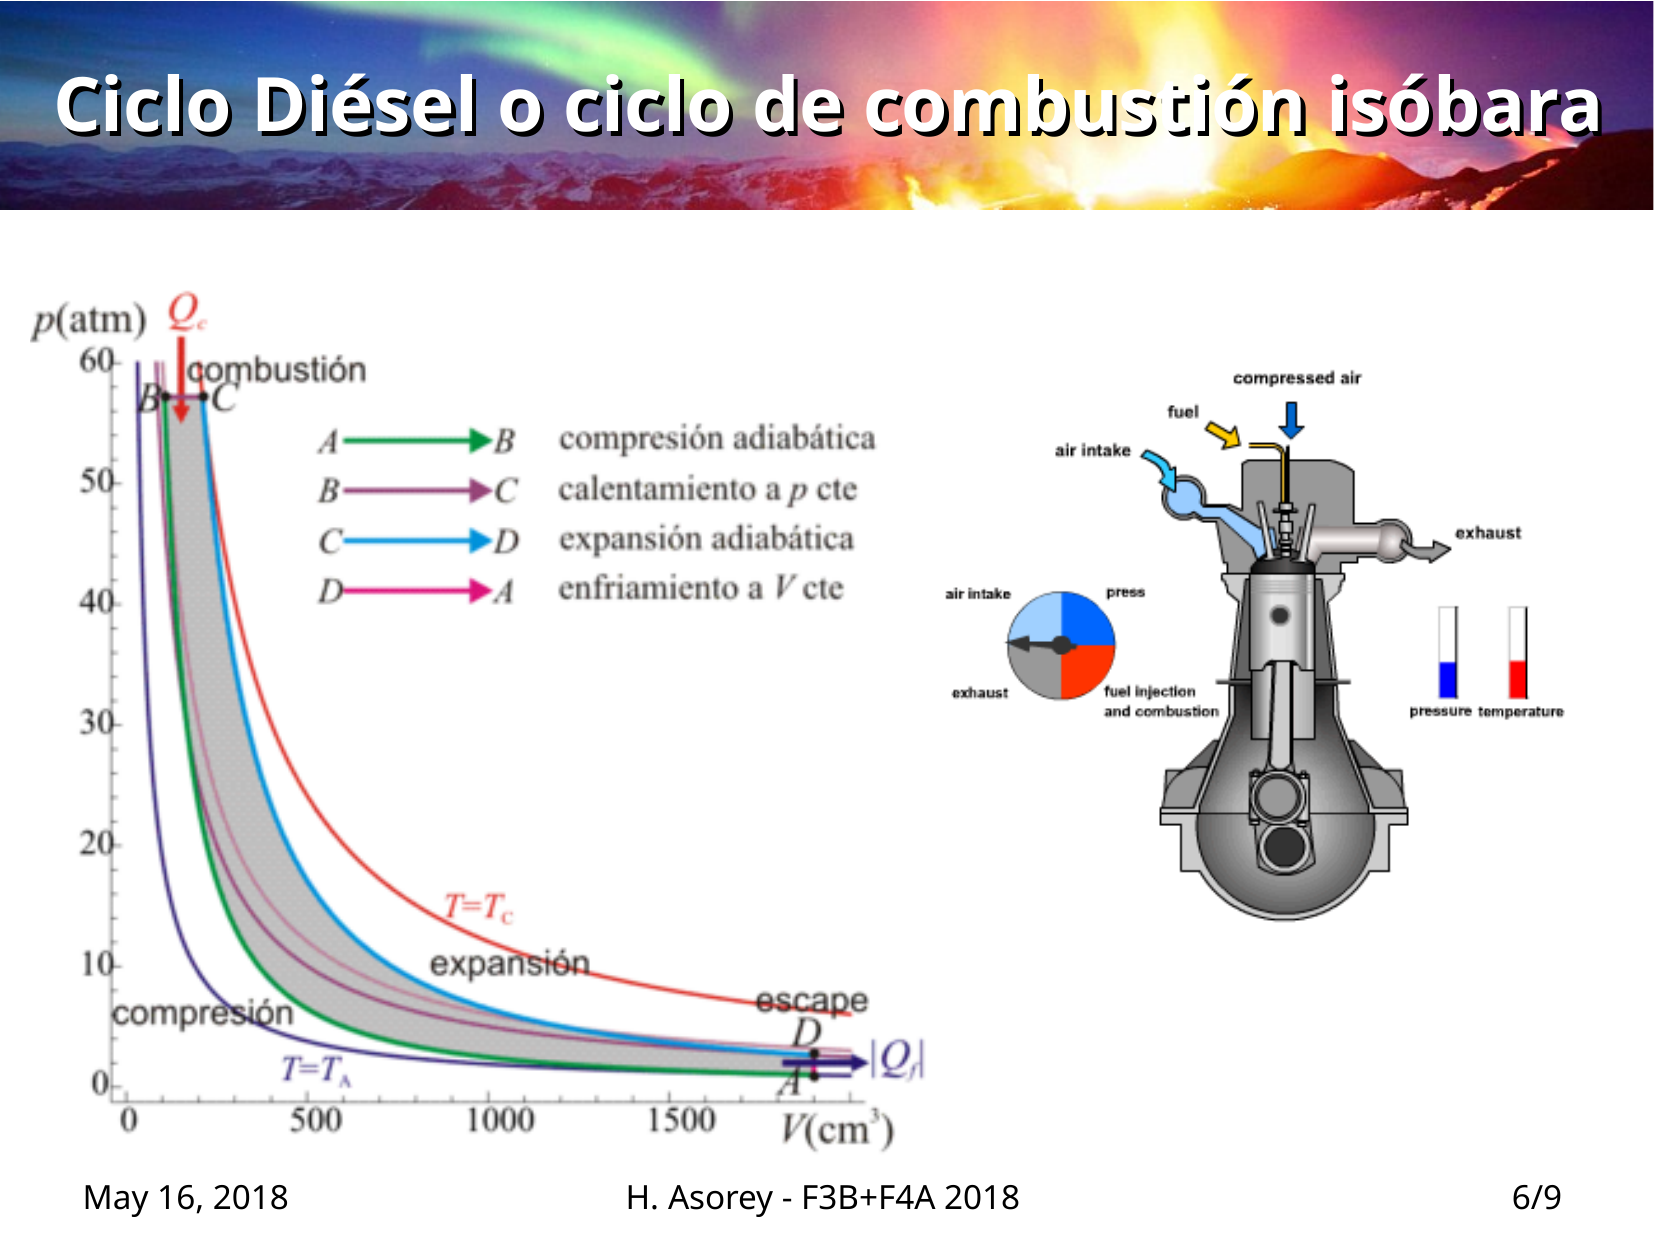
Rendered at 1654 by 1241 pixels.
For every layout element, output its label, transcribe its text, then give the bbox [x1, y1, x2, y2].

picture [0, 1, 1654, 210]
title Ciclo Diésel o ciclo de combustión isóbara [45, 15, 1606, 191]
picture [30, 269, 1630, 1171]
